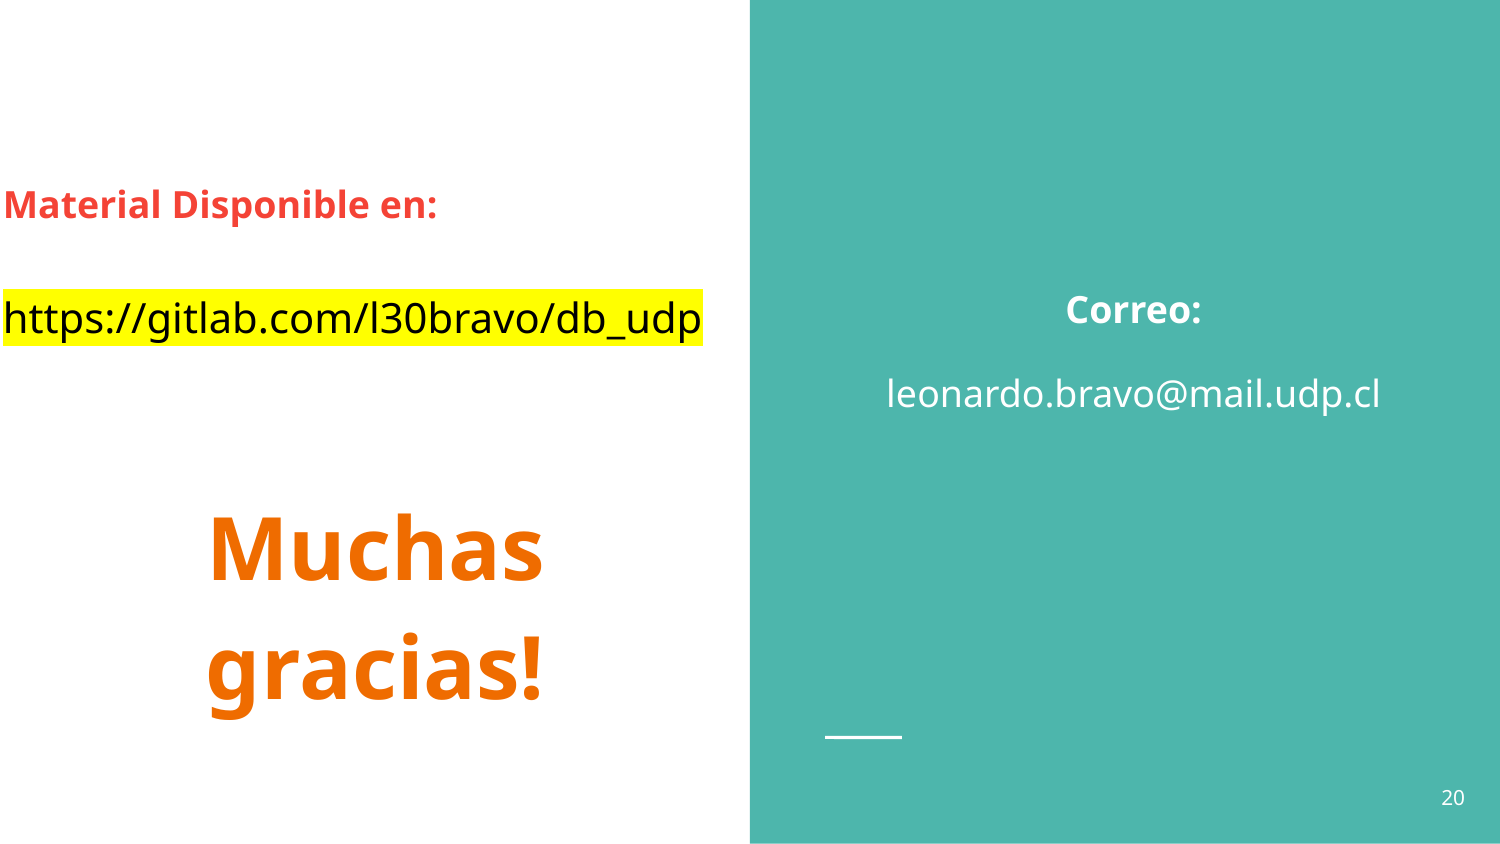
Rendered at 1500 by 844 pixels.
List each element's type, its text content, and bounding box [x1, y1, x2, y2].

list Correo: leonardo.bravo@mail.udp.cl [767, 11, 1500, 844]
title Muchas gracias! [43, 465, 708, 741]
text_box Material Disponible en: https://gitlab.com/l30bravo/db_udp [0, 171, 792, 354]
slide_number <número> [1389, 764, 1480, 830]
